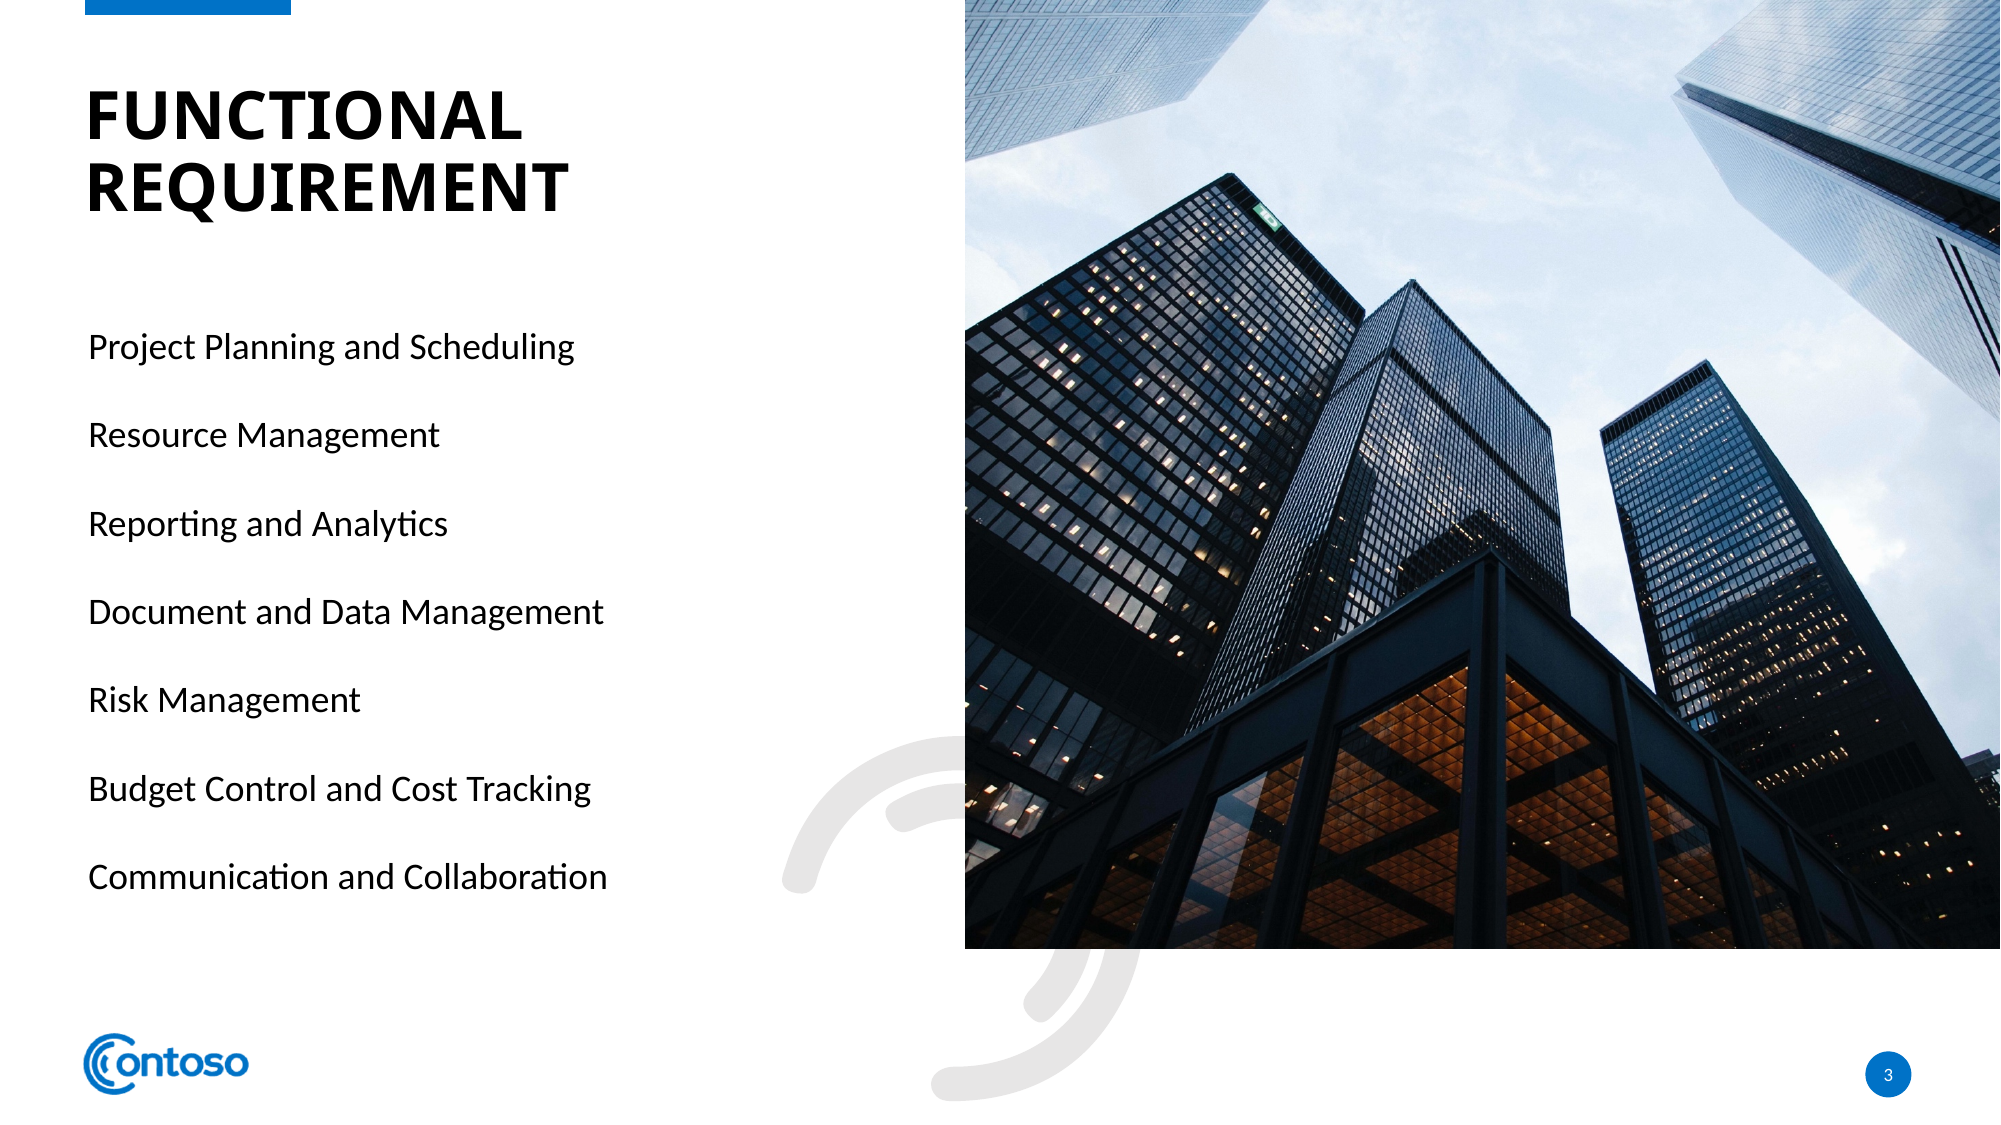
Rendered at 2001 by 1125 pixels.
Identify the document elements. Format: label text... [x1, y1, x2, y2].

text_box 3 [1864, 1059, 1913, 1090]
title Functional Requirement [84, 81, 895, 300]
picture [965, 0, 2000, 949]
list Project Planning and Scheduling Resource Management Reporting and Analytics Document and Data Management Risk Management Budget Control and Cost Tracking Communication and Collaboration [88, 299, 850, 1014]
